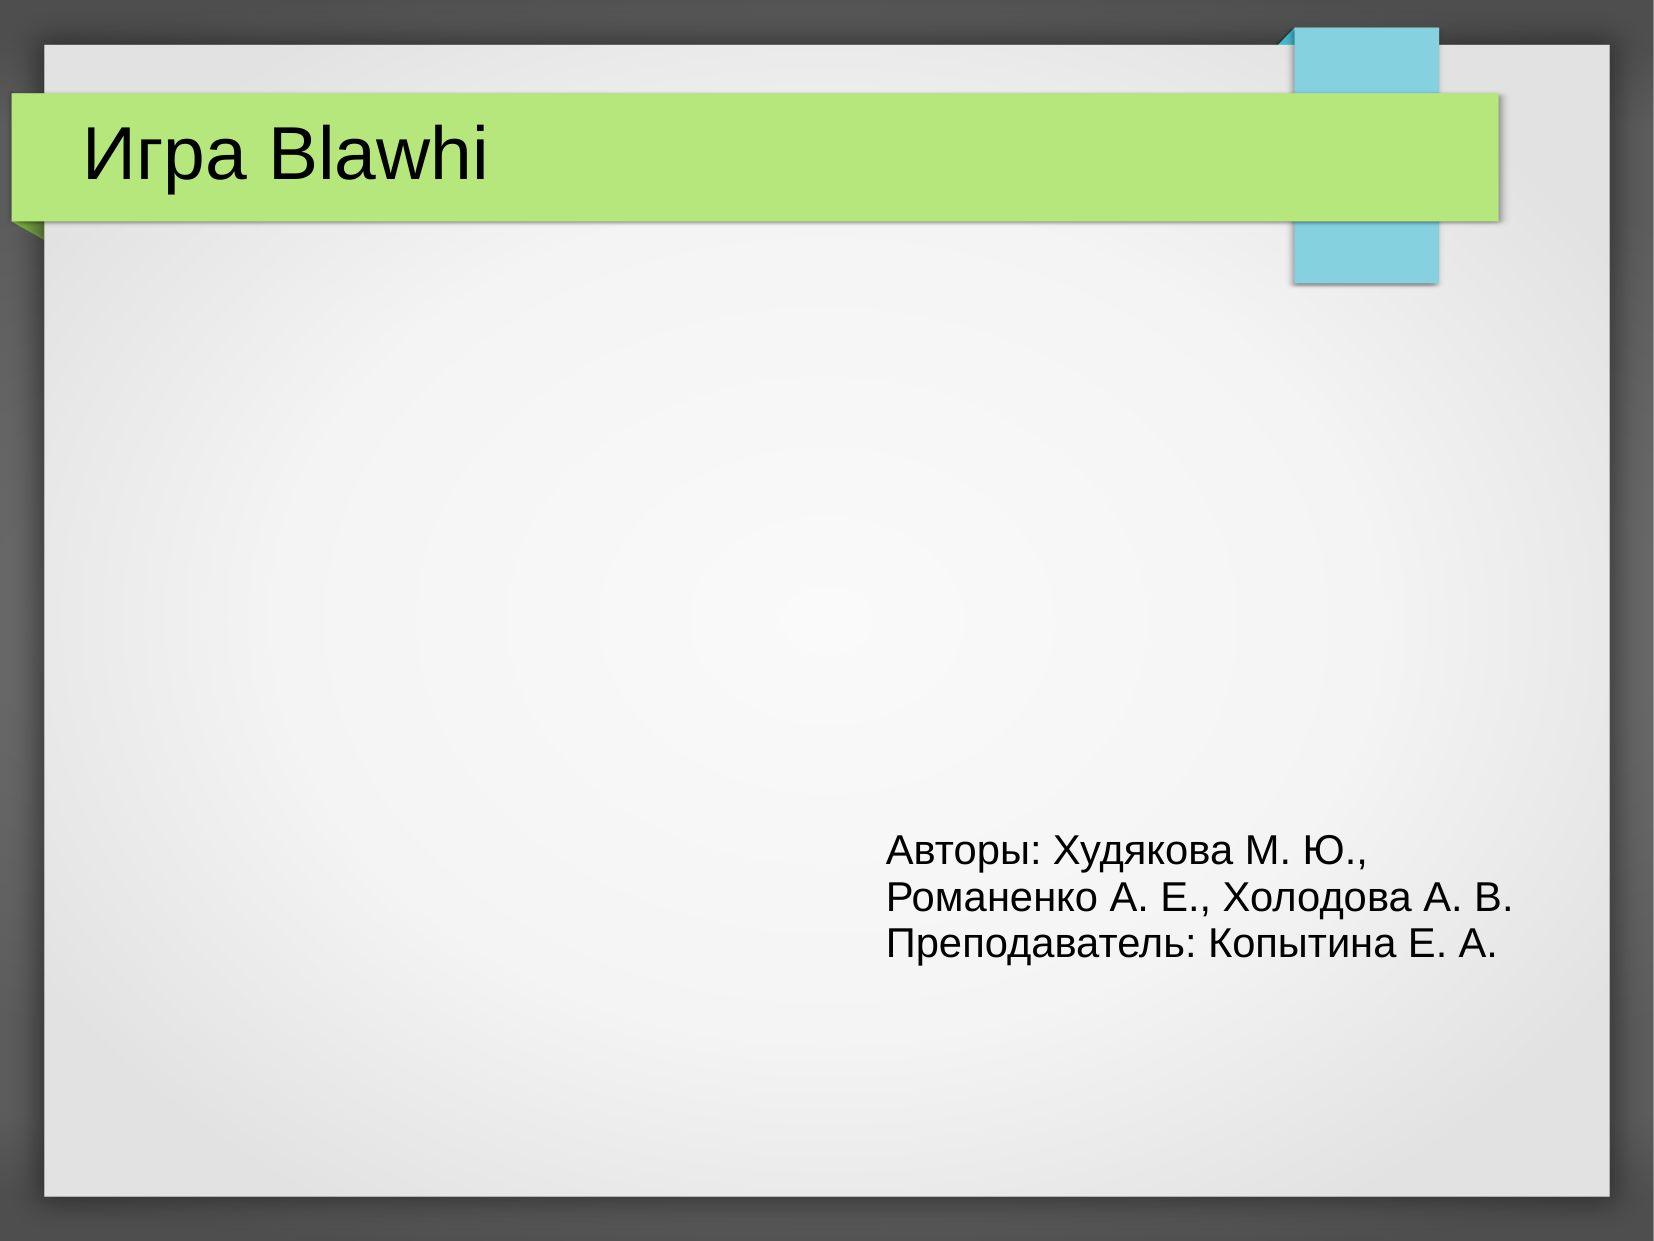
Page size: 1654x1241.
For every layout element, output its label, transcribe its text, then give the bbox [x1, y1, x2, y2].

subtitle Авторы: Худякова М. Ю., Романенко А. Е., Холодова А. В. Преподаватель: Копытина Е. А. [885, 779, 1571, 1015]
picture [0, 0, 1654, 1241]
title Игра Blawhi [82, 94, 1264, 213]
